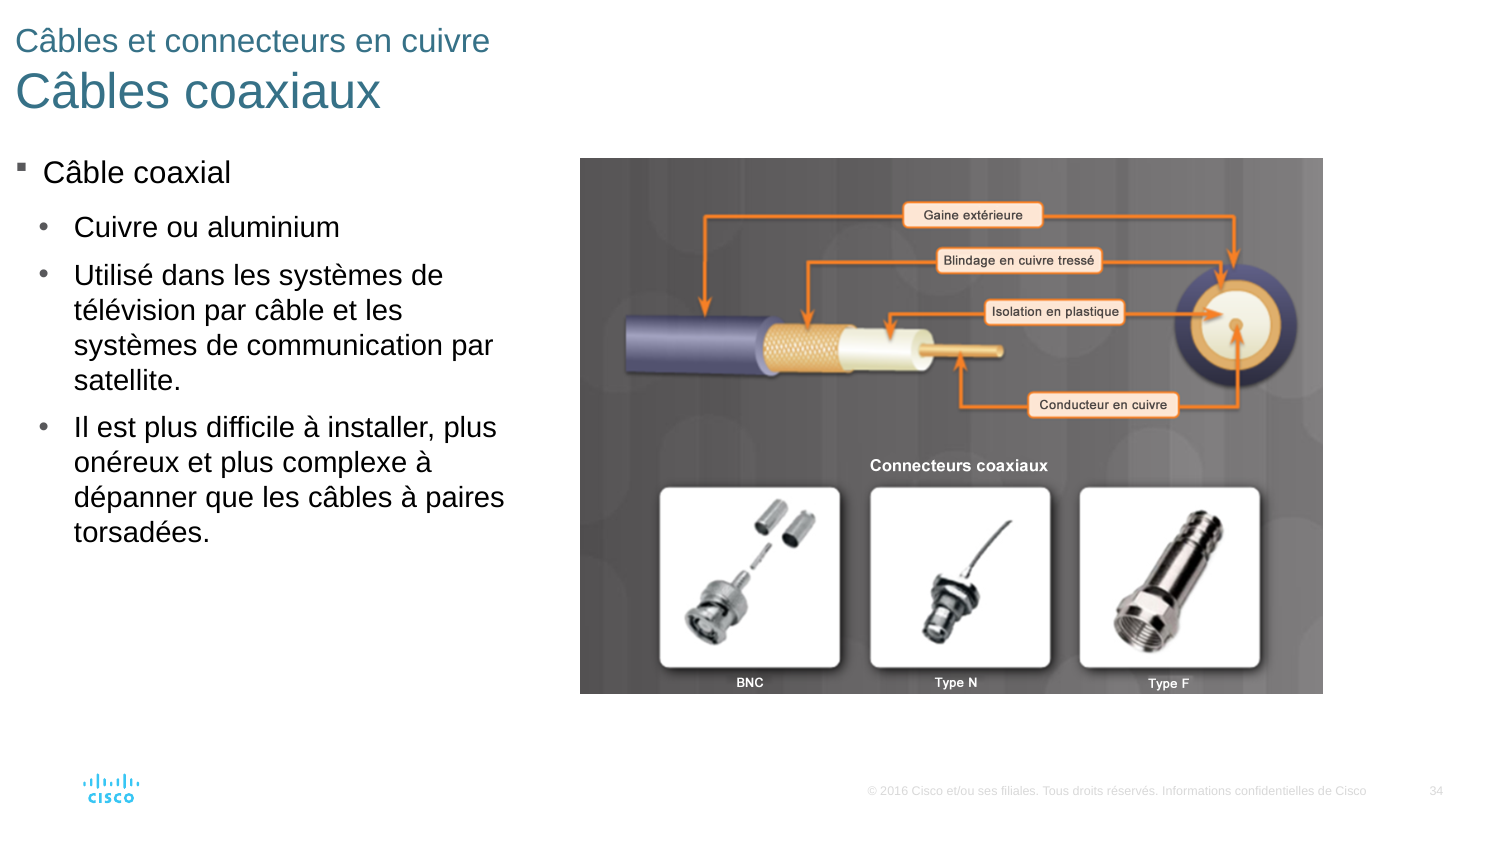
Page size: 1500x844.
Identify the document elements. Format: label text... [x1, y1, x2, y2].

picture [580, 158, 1323, 694]
title Câbles et connecteurs en cuivre Câbles coaxiaux [0, 6, 1500, 131]
list Câble coaxial Cuivre ou aluminium Utilisé dans les systèmes de télévision par câble et les systèmes de communication par satellite. Il est plus difficile à installer, plus onéreux et plus complexe à dépanner que les câbles à paires torsadées. [0, 144, 554, 512]
